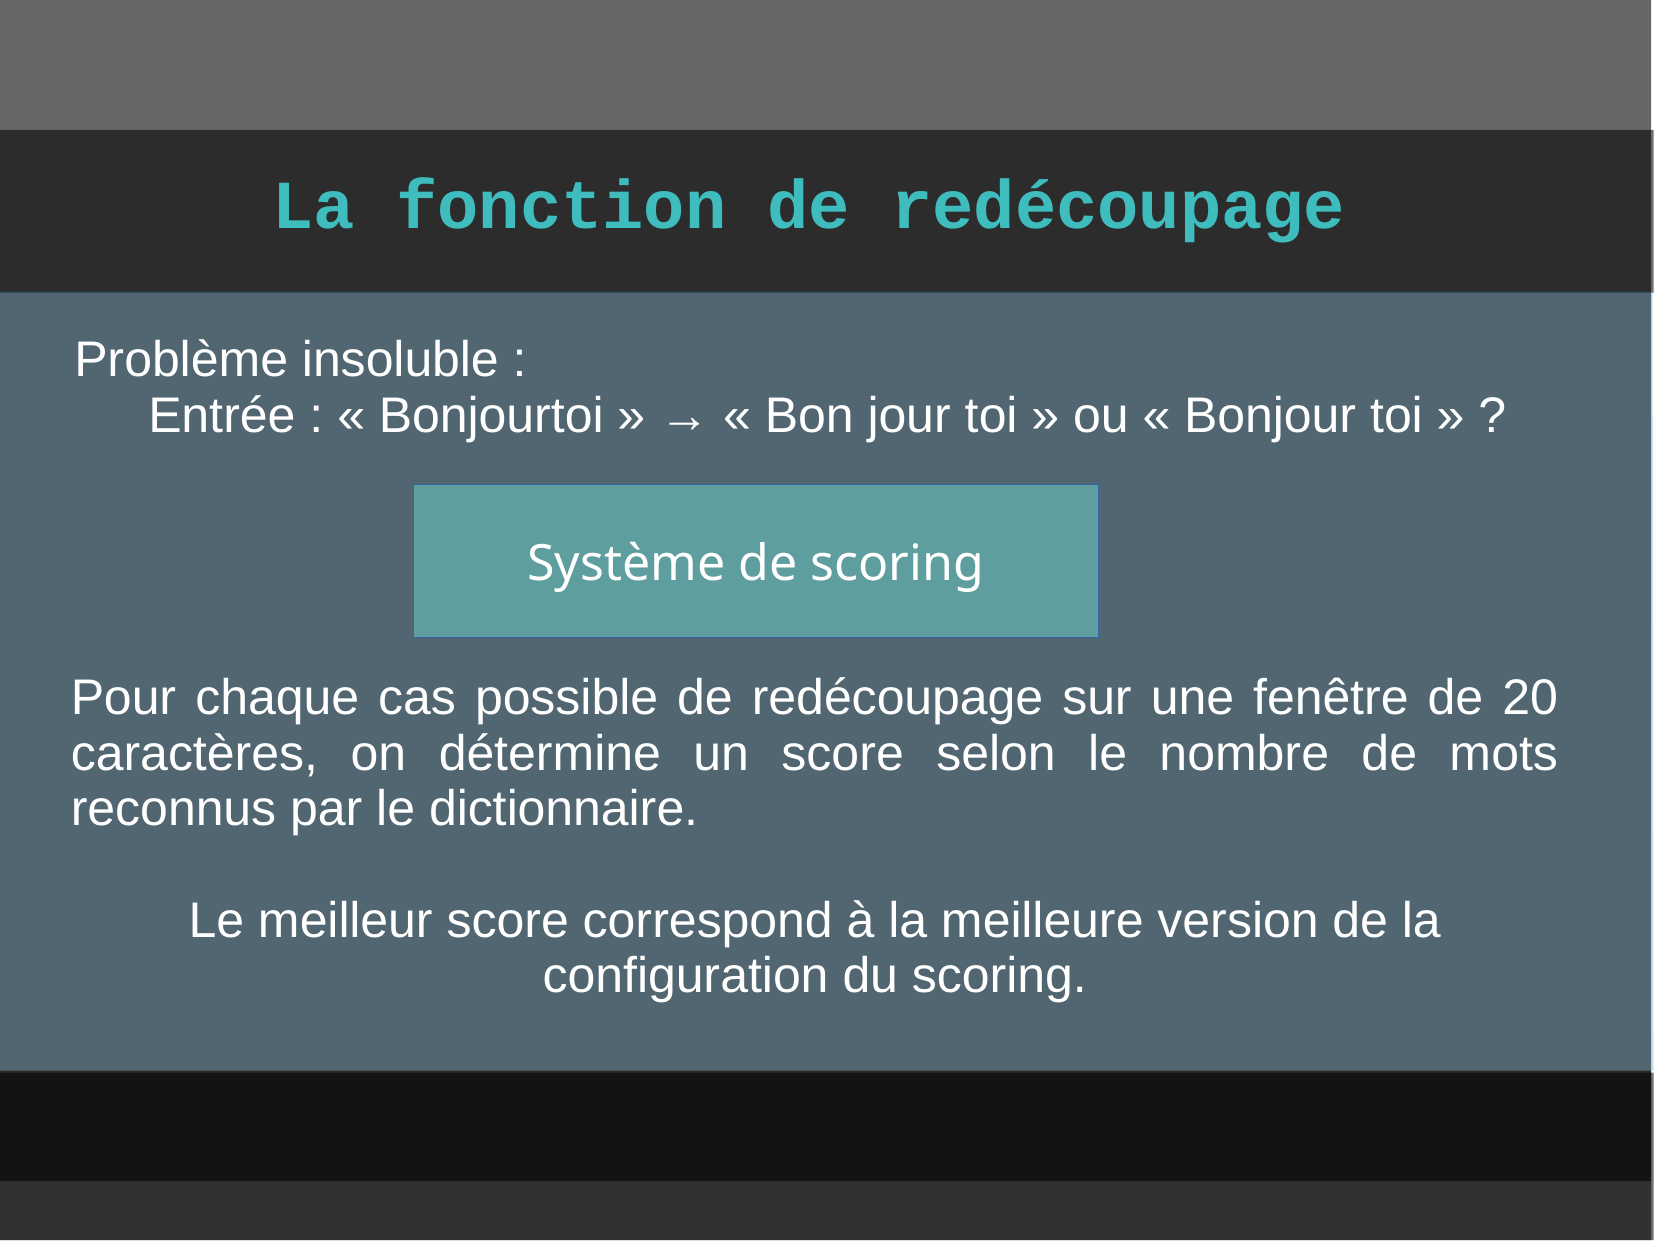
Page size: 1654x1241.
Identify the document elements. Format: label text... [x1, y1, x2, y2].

title La fonction de redécoupage [106, 106, 1512, 302]
text_box Problème insoluble : Entrée : « Bonjourtoi » → « Bon jour toi » ou « Bonjour toi » ? [74, 302, 1563, 473]
text_box Système de scoring [413, 484, 1099, 638]
text_box Pour chaque cas possible de redécoupage sur une fenêtre de 20 caractères, on détermine un score selon le nombre de mots reconnus par le dictionnaire. Le meilleur score correspond à la meilleure version de la configuration du scoring. [70, 668, 1560, 1004]
text_box [0, 0, 1654, 1241]
